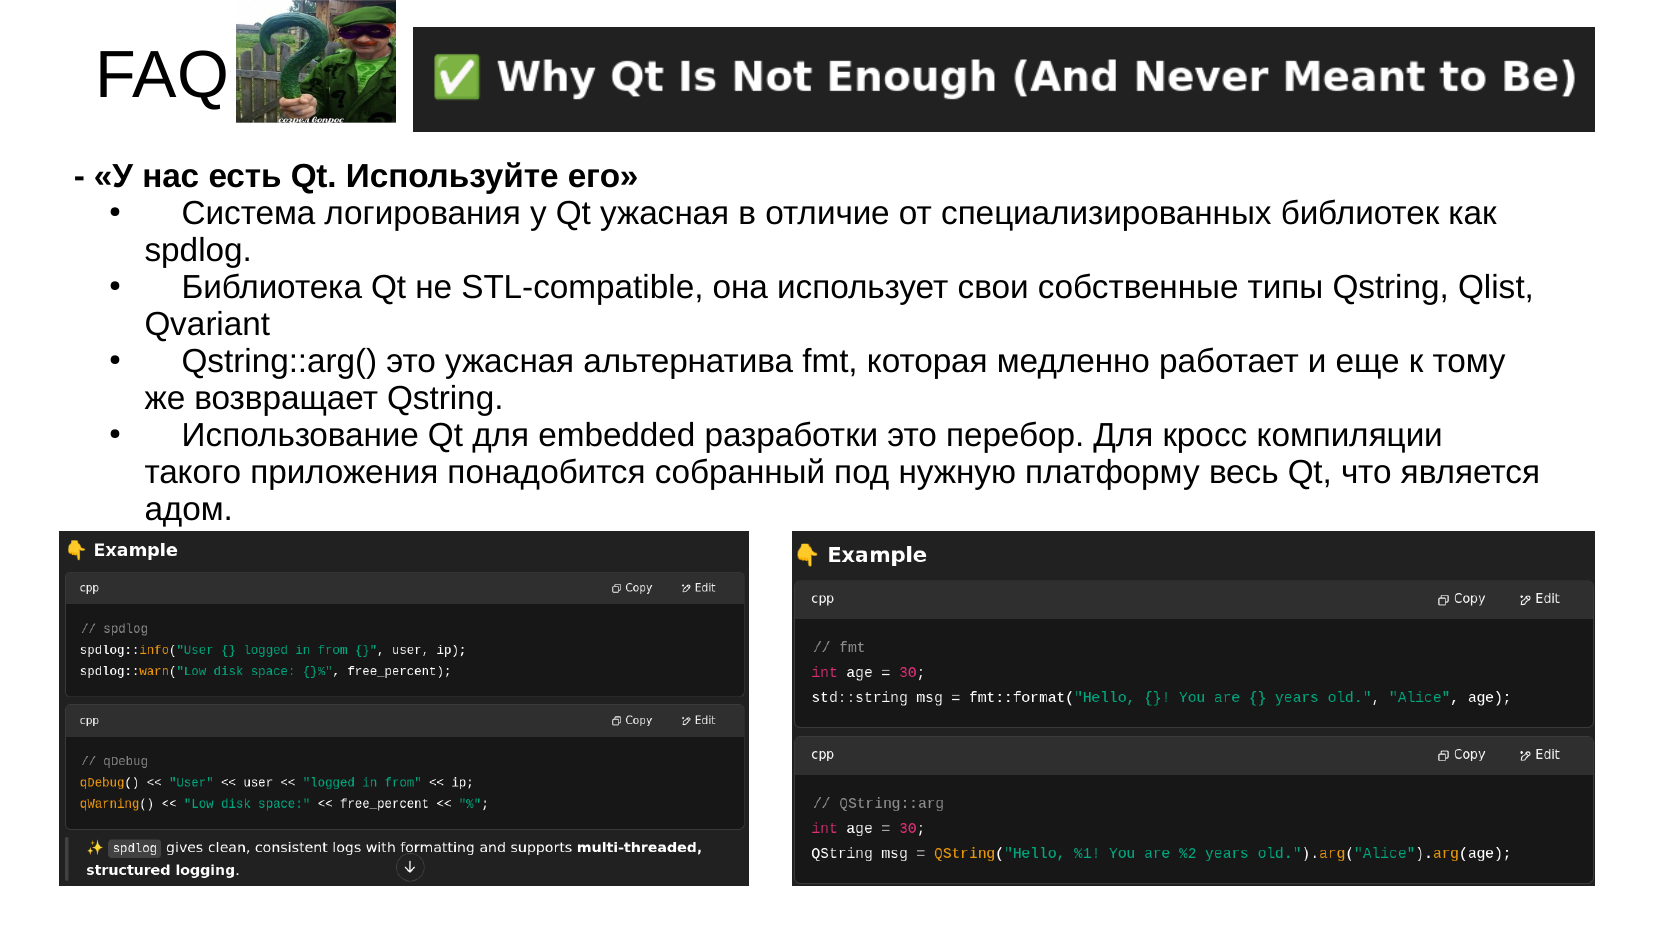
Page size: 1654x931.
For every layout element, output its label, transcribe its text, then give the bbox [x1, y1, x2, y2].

title FAQ [88, 0, 237, 149]
picture [59, 531, 749, 886]
picture [792, 531, 1595, 886]
picture [236, 0, 396, 123]
picture [413, 27, 1595, 132]
text_box - «У нас есть Qt. Используйте его» Система логирования у Qt ужасная в отличие от специализированных библиотек как spdlog. Библиотека Qt не STL-compatible, она использует свои собственные типы Qstring, Qlist, Qvariant Qstring::arg() это ужасная альтернатива fmt, которая медленно работает и еще к тому же возвращает Qstring. Использование Qt для embedded разработки это перебор. Для кросс компиляции такого приложения понадобится собранный под нужную платформу весь Qt, что является адом. [59, 150, 1565, 859]
